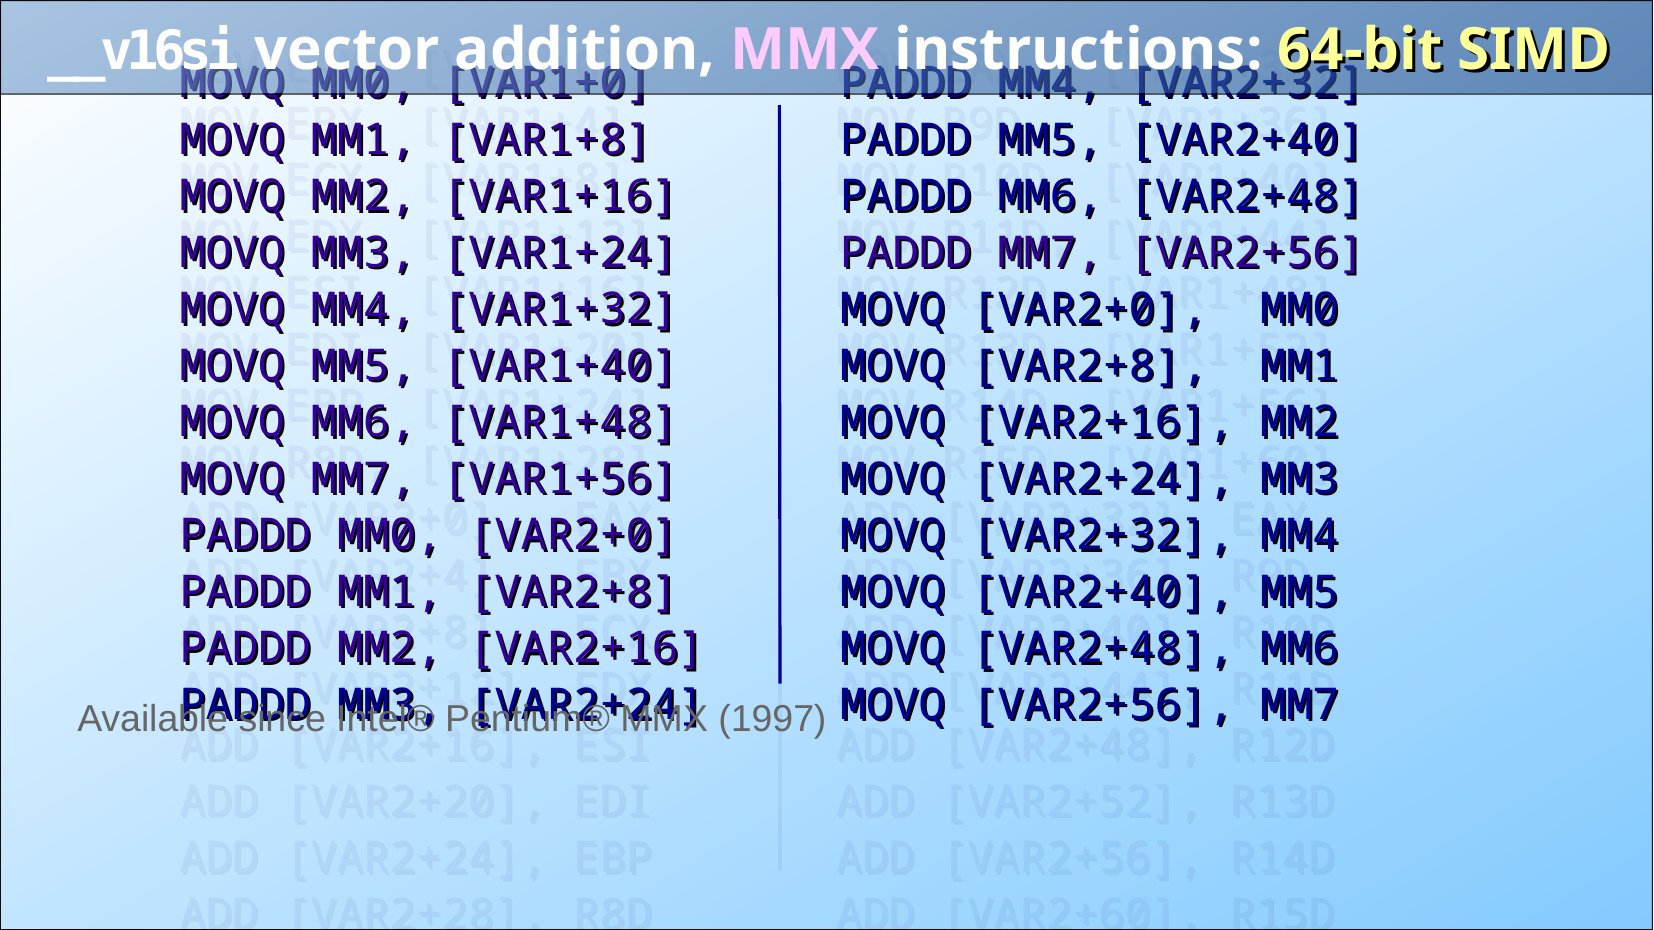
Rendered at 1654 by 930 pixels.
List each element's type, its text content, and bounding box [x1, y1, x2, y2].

text_box [619, 93, 637, 99]
text_box [363, 93, 374, 99]
text_box [345, 93, 359, 99]
text_box [1031, 93, 1045, 99]
text_box [205, 93, 215, 99]
text_box [406, 93, 451, 99]
text_box [187, 93, 201, 99]
text_box [544, 93, 558, 99]
text_box [530, 93, 542, 99]
text_box [225, 93, 245, 99]
text_box [934, 93, 950, 99]
text_box [383, 93, 400, 99]
text_box [458, 93, 481, 99]
text_box [1093, 93, 1138, 99]
text_box [1188, 93, 1204, 99]
text_box [1049, 93, 1068, 99]
text_box [961, 93, 1001, 99]
text_box [1005, 93, 1019, 99]
text_box Available since Intel® Pentium® MMX (1997) [62, 690, 842, 747]
text_box __v16si vector addition, MMX instructions: 64-bit SIMD [0, 0, 1653, 85]
text_box [249, 93, 268, 99]
text_box [485, 93, 497, 99]
text_box [318, 93, 332, 99]
text_box [850, 93, 869, 99]
text_box [565, 93, 610, 99]
text_box [873, 93, 889, 99]
text_box [279, 93, 314, 99]
text_box [1305, 93, 1317, 99]
text_box [908, 93, 923, 99]
text_box [1072, 93, 1087, 99]
text_box [644, 93, 846, 99]
text_box [1257, 93, 1293, 99]
text_box [501, 93, 517, 99]
text_box MOVQ MM0, [VAR1+0] MOVQ MM1, [VAR1+8] MOVQ MM2, [VAR1+16] MOVQ MM3, [VAR1+24] MOVQ MM4, [VAR1+32] MOVQ MM5, [VAR1+40] MOVQ MM6, [VAR1+48] MOVQ MM7, [VAR1+56] PADDD MM0, [VAR2+0] PADDD MM1, [VAR2+8] PADDD MM2, [VAR2+16] PADDD MM3, [VAR2+24] [179, 99, 839, 684]
text_box [1231, 93, 1238, 99]
text_box [1172, 93, 1184, 99]
text_box [1217, 93, 1229, 99]
text_box PADDD MM4, [VAR2+32] PADDD MM5, [VAR2+40] PADDD MM6, [VAR2+48] PADDD MM7, [VAR2+56] MOVQ [VAR2+0], MM0 MOVQ [VAR2+8], MM1 MOVQ [VAR2+16], MM2 MOVQ [VAR2+24], MM3 MOVQ [VAR2+32], MM4 MOVQ [VAR2+40], MM5 MOVQ [VAR2+48], MM6 MOVQ [VAR2+56], MM7 [839, 99, 1500, 684]
text_box [0, 85, 1653, 930]
text_box [1144, 93, 1168, 99]
text_box [1336, 93, 1350, 99]
